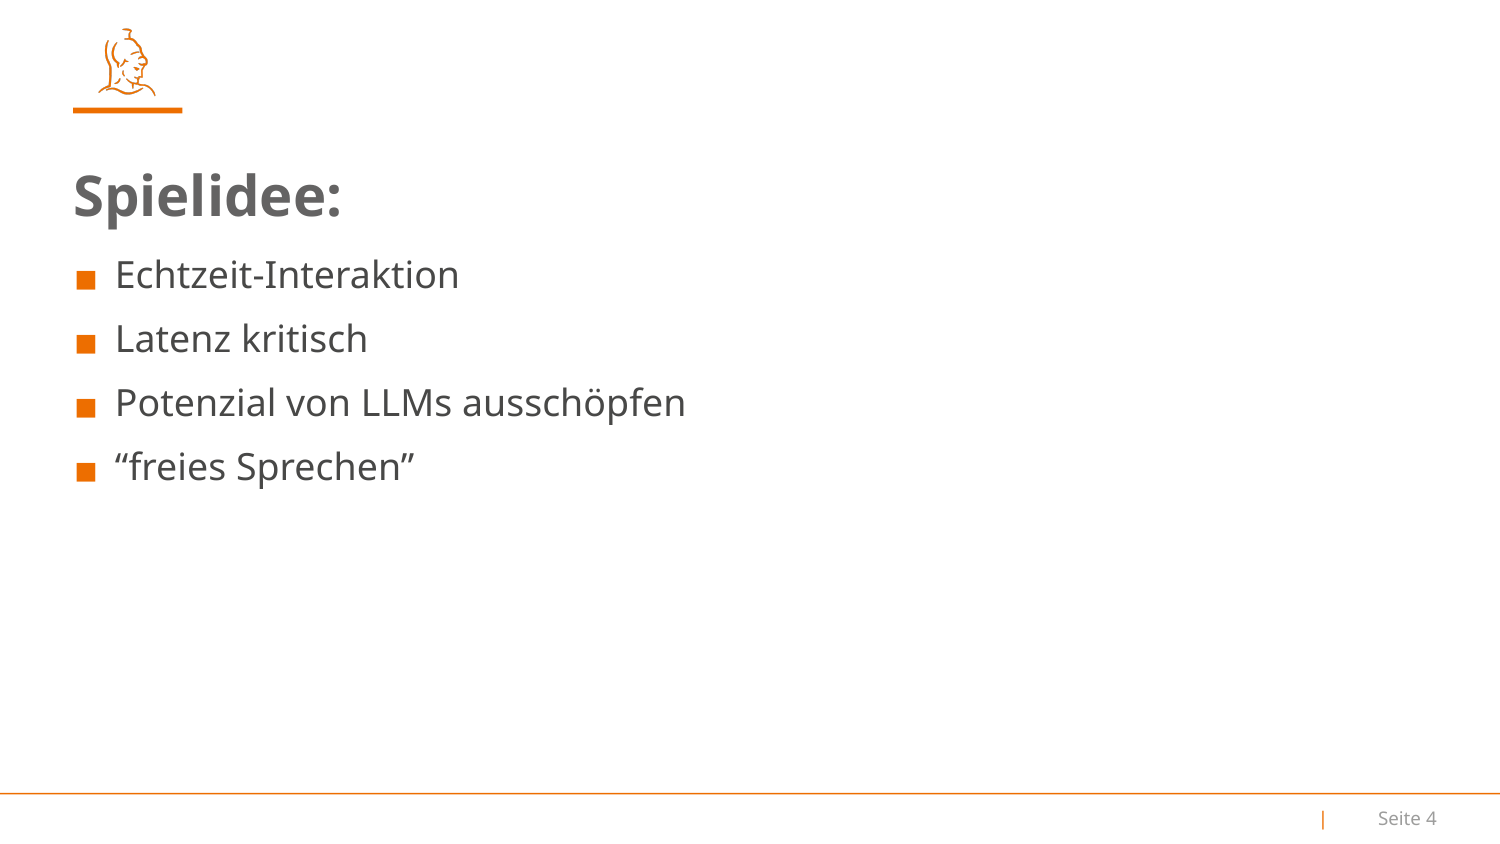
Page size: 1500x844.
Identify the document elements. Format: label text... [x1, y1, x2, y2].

list Echtzeit-Interaktion Latenz kritisch Potenzial von LLMs ausschöpfen “freies Sprechen” [62, 245, 1036, 775]
picture [95, 26, 158, 98]
list Spielidee: [62, 155, 1230, 237]
